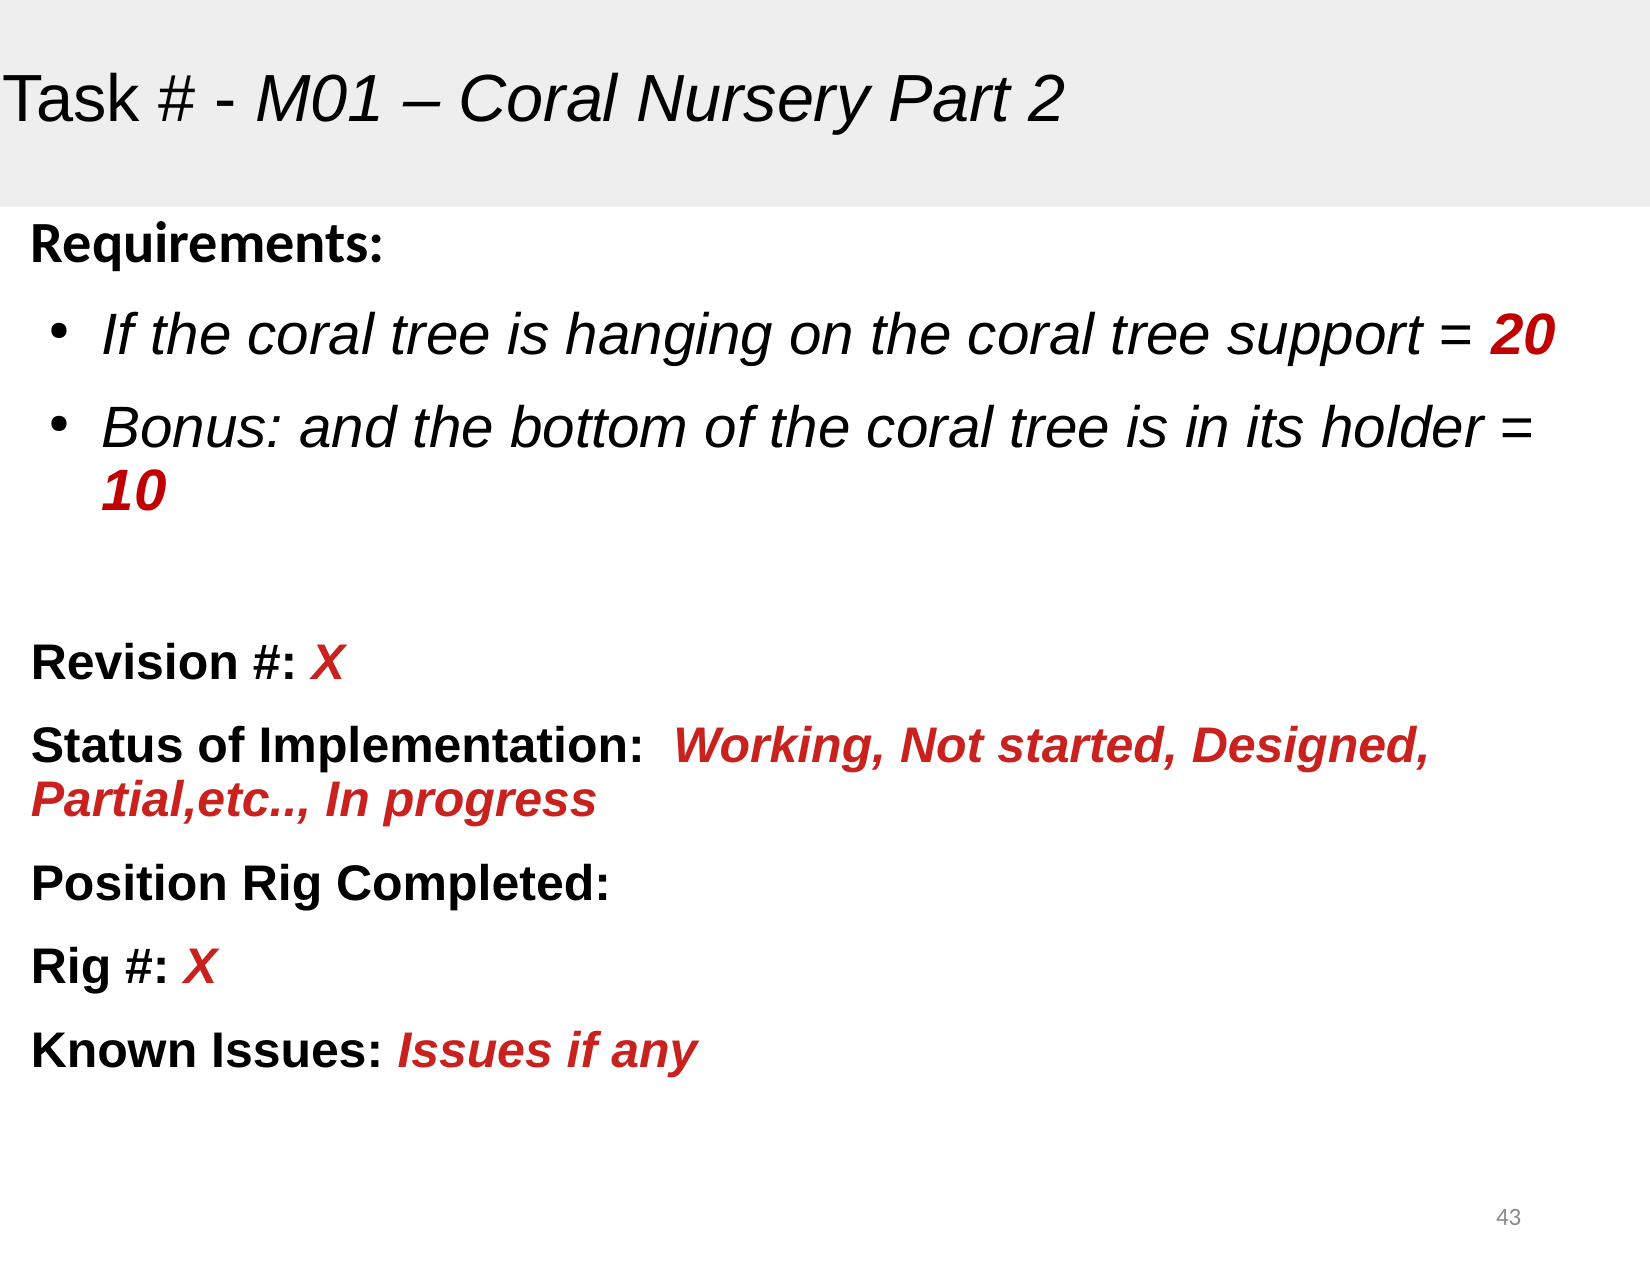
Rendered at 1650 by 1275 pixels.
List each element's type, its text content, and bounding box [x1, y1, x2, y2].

title Task # - M01 – Coral Nursery Part 2 [0, 0, 1650, 207]
list Requirements: If the coral tree is hanging on the coral tree support = 20 Bonus: and the bottom of the coral tree is in its holder = 10 Revision #: X Status of Implementation: Working, Not started, Designed, Partial,etc.., In progress Position Rig Completed: Rig #: X Known Issues: Issues if any [30, 212, 1609, 1190]
